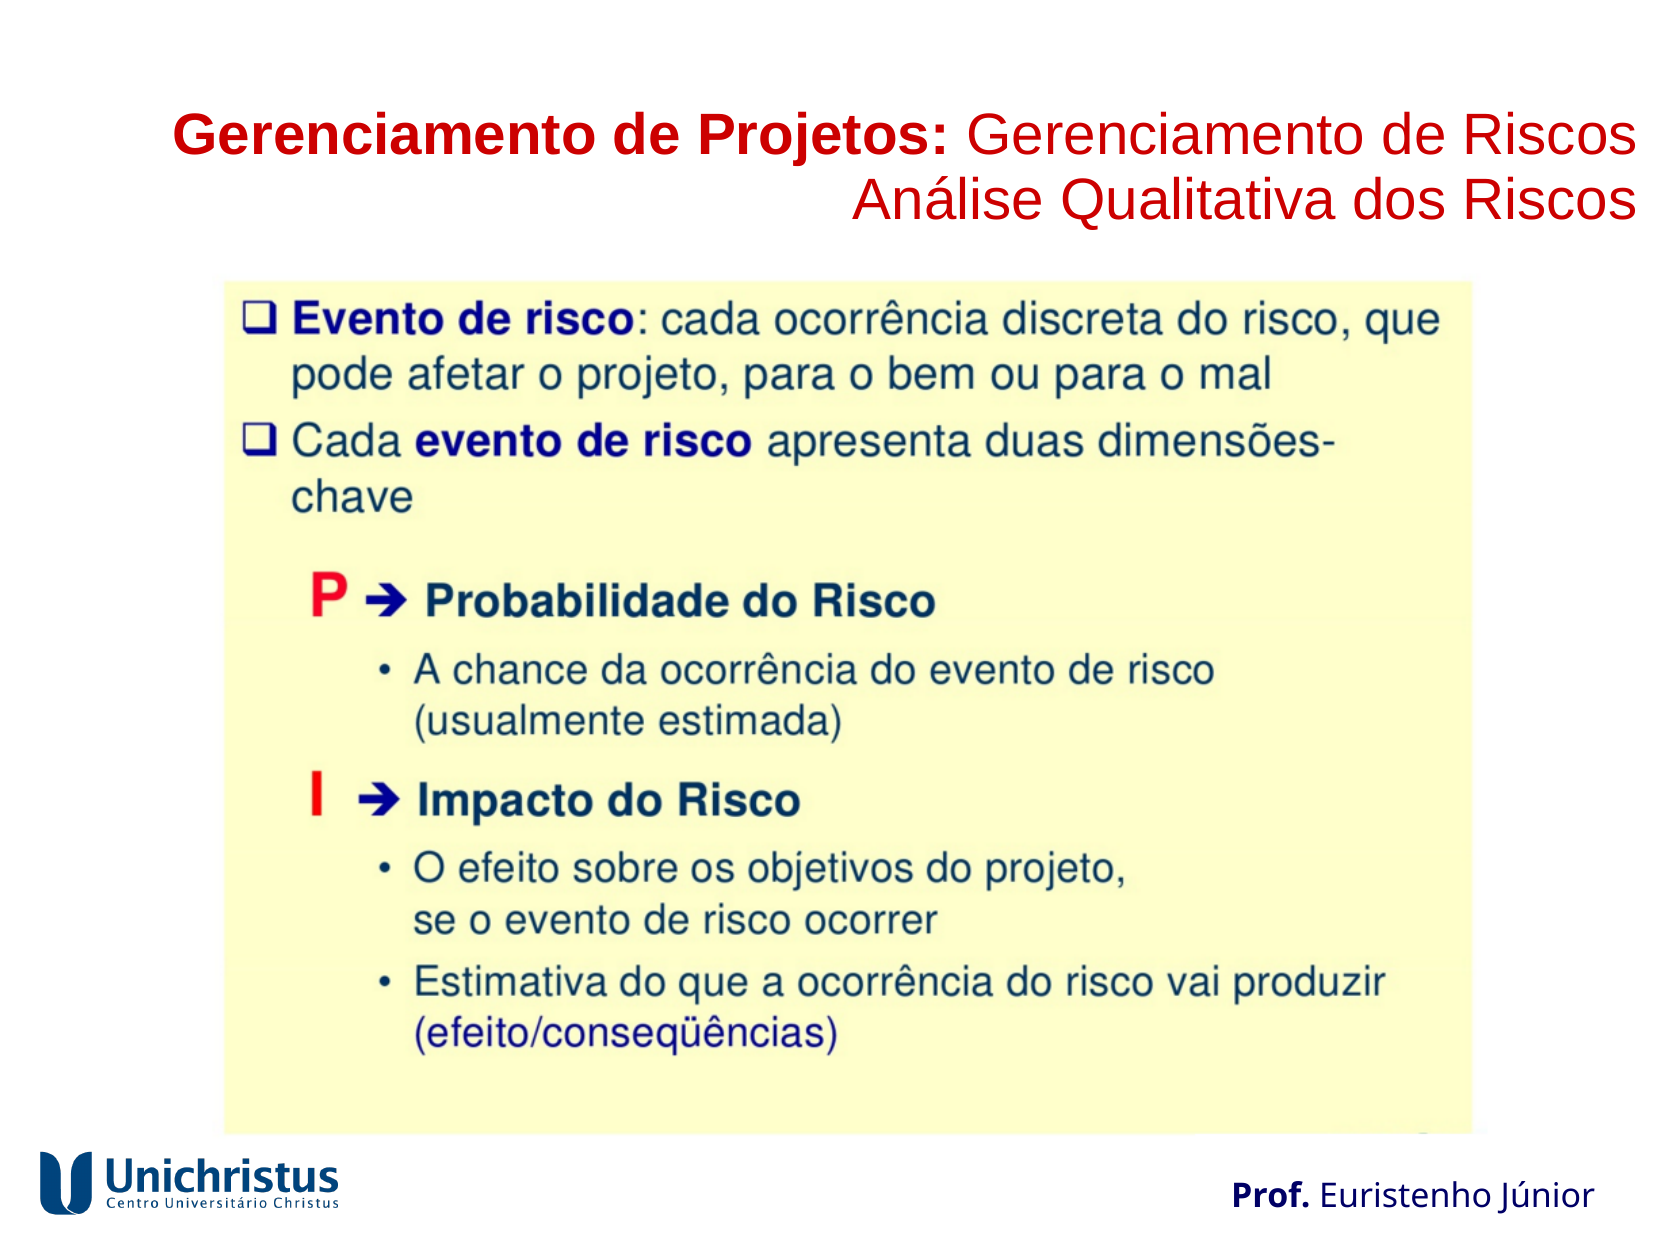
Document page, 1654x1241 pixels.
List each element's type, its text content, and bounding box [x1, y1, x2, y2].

picture [35, 271, 1489, 1217]
text_box Gerenciamento de Projetos: Gerenciamento de Riscos Análise Qualitativa dos Riscos [157, 94, 1654, 240]
text_box Prof. Euristenho Júnior [1216, 1163, 1654, 1224]
